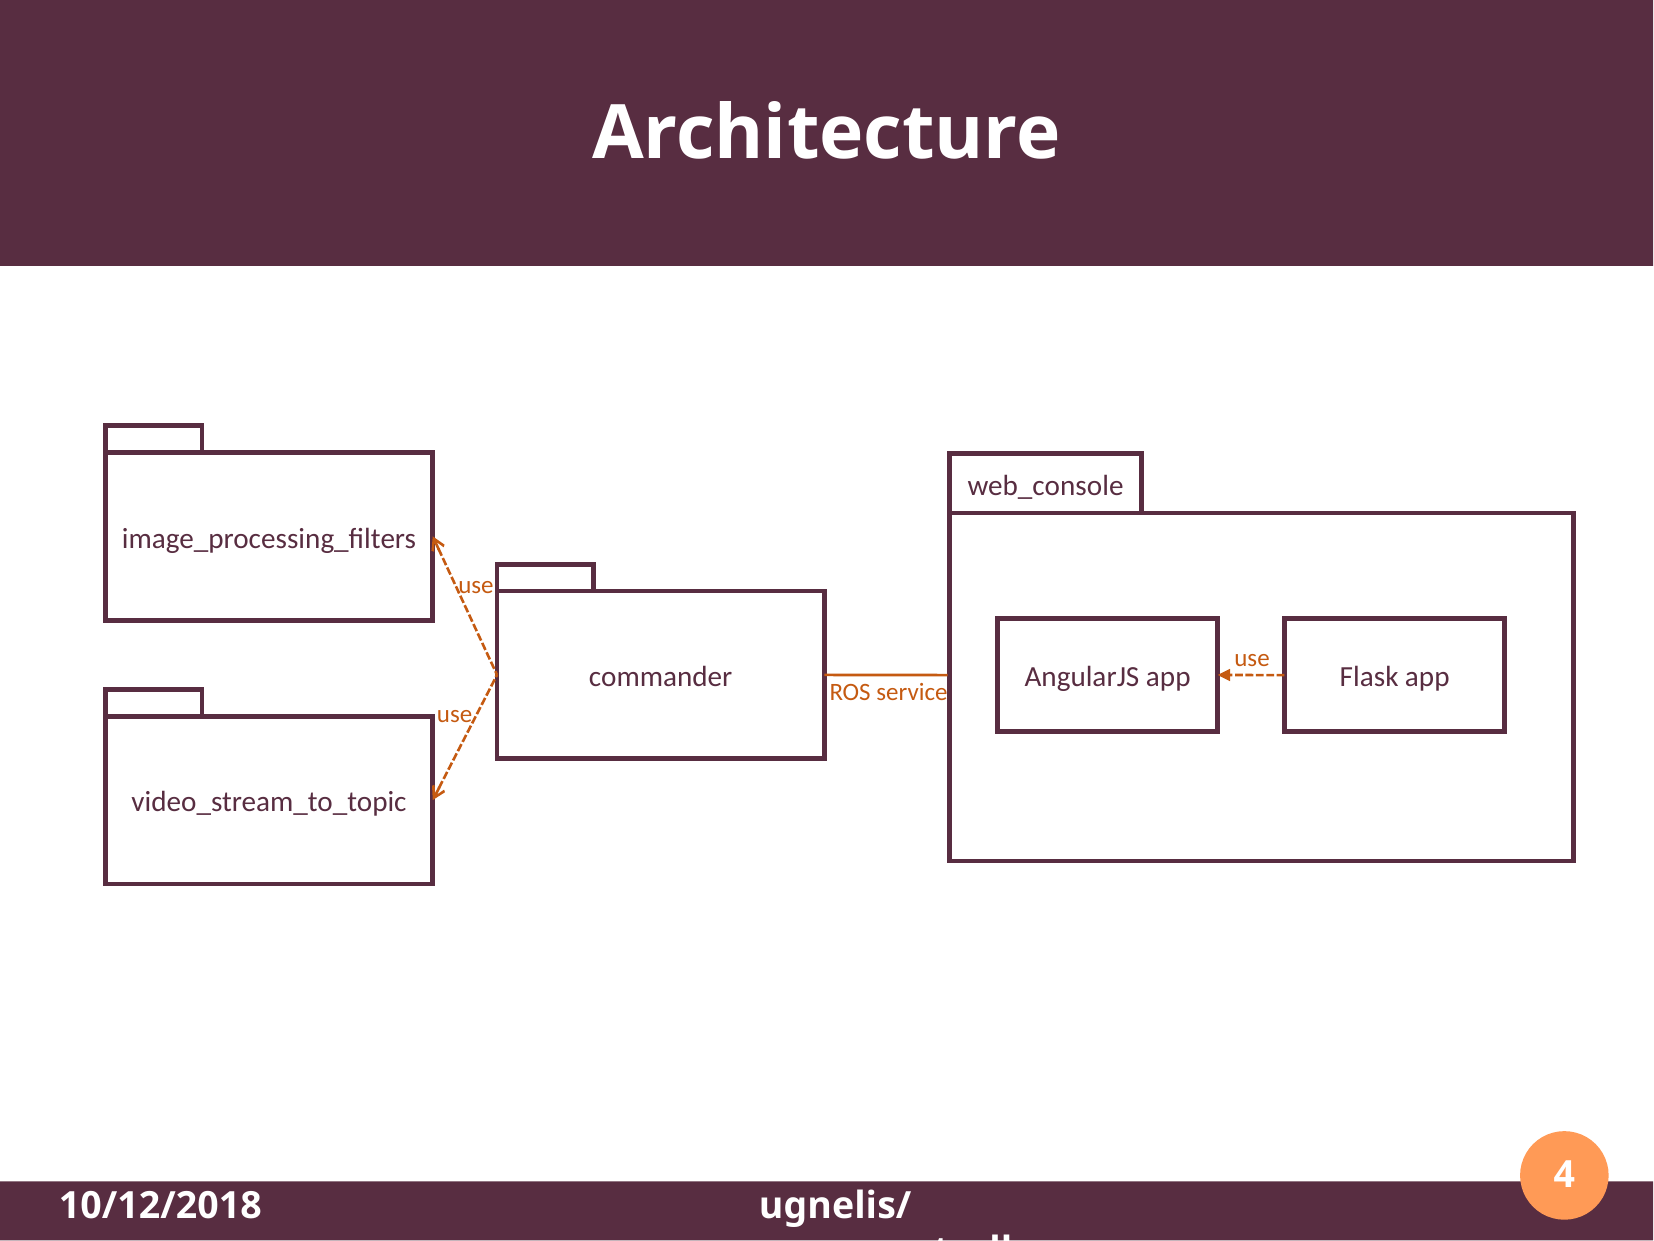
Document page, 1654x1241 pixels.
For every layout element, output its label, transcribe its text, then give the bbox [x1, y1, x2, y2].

text_box [105, 689, 203, 717]
text_box use [422, 689, 488, 735]
text_box [105, 425, 203, 453]
text_box [949, 513, 1574, 862]
slide_number 10/12/2018 [58, 1181, 532, 1241]
title Architecture [58, 49, 1594, 207]
text_box AngularJS app [997, 618, 1218, 732]
text_box video_stream_to_topic [105, 716, 433, 885]
text_box Flask app [1284, 618, 1505, 732]
text_box commander [497, 591, 825, 759]
text_box use [443, 560, 509, 606]
footer ugnelis/ros_cameras_controller [560, 1181, 1111, 1241]
text_box use [1219, 634, 1286, 679]
text_box web_console [949, 453, 1142, 514]
slide_number <number> [1505, 1116, 1624, 1235]
text_box [509, 564, 594, 592]
text_box image_processing_filters [105, 452, 433, 621]
text_box ROS service [814, 667, 963, 713]
